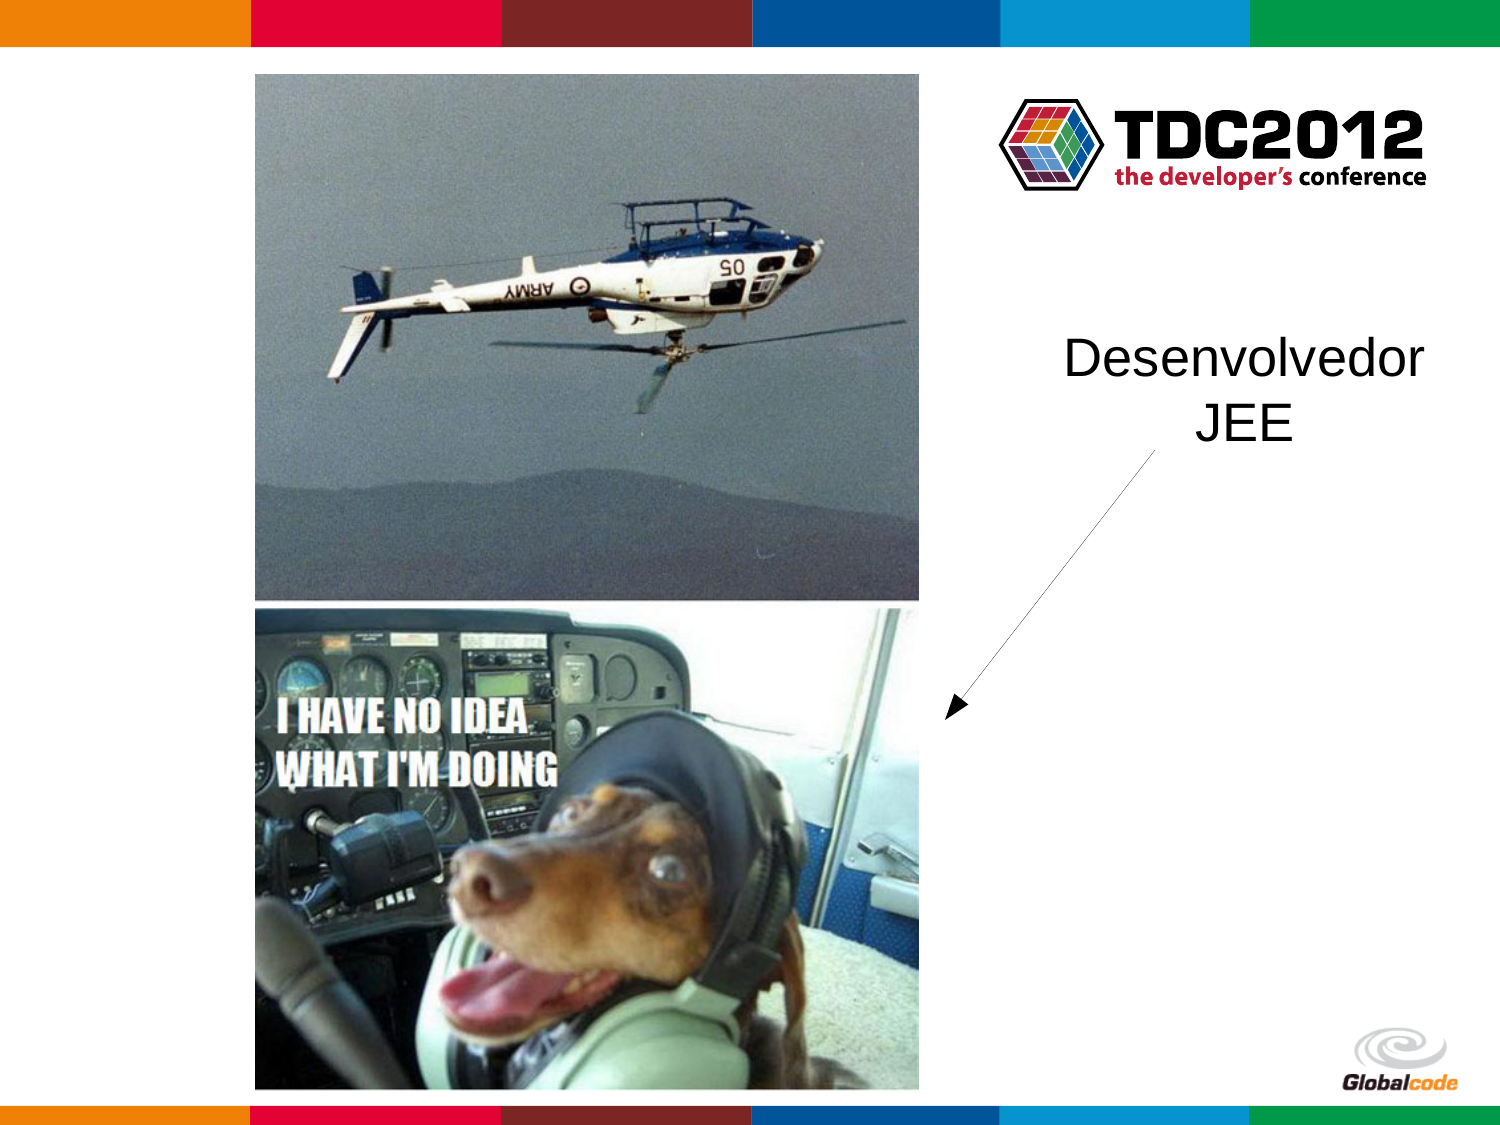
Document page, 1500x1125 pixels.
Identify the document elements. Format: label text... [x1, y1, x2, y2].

picture [1340, 999, 1459, 1105]
picture [255, 74, 919, 1091]
text_box Desenvolvedor JEE [1035, 314, 1456, 460]
